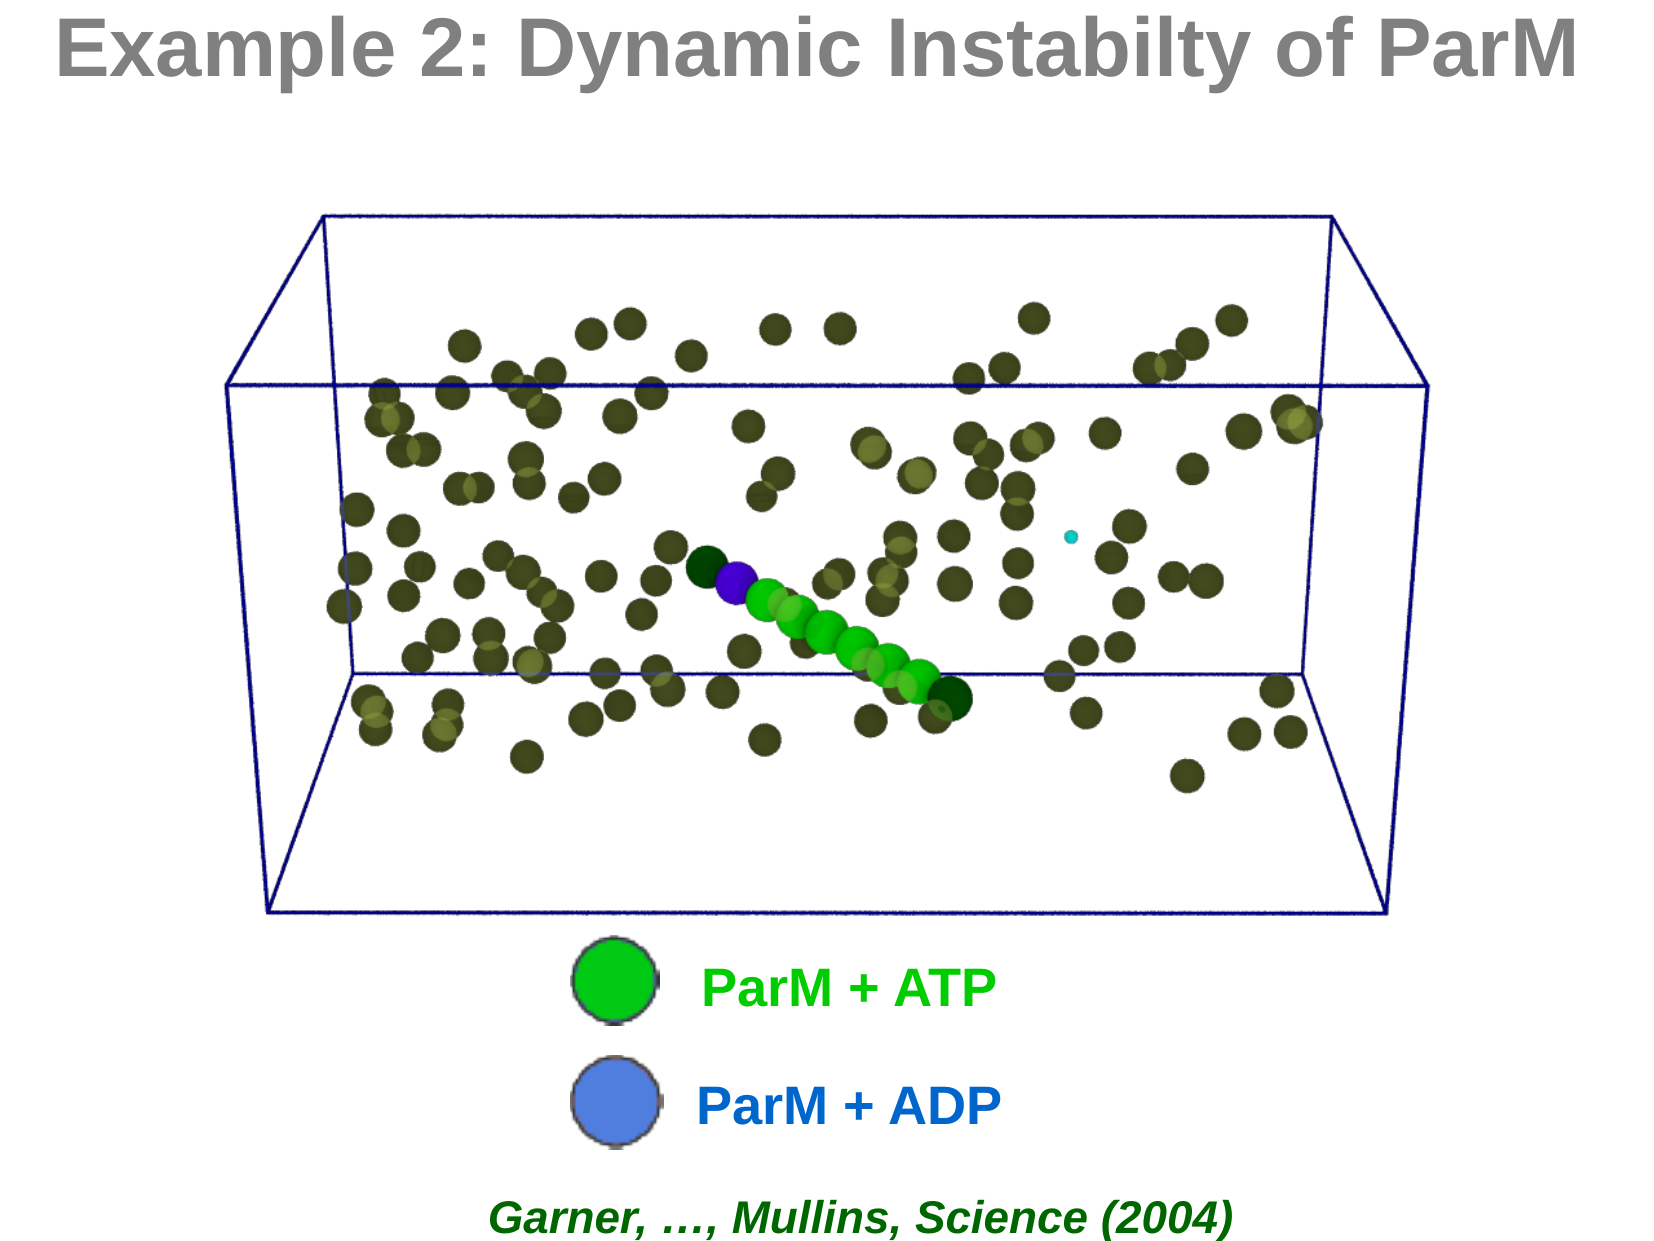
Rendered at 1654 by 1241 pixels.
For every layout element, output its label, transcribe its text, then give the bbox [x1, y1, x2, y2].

picture [570, 935, 660, 1026]
picture [570, 1055, 664, 1150]
text_box Example 2: Dynamic Instabilty of ParM [0, 0, 1635, 140]
text_box Garner, …, Mullins, Science (2004) [323, 1154, 1399, 1241]
picture [0, 0, 1654, 931]
text_box ParM + ATP [662, 944, 1038, 1025]
text_box ParM + ADP [662, 1063, 1038, 1144]
